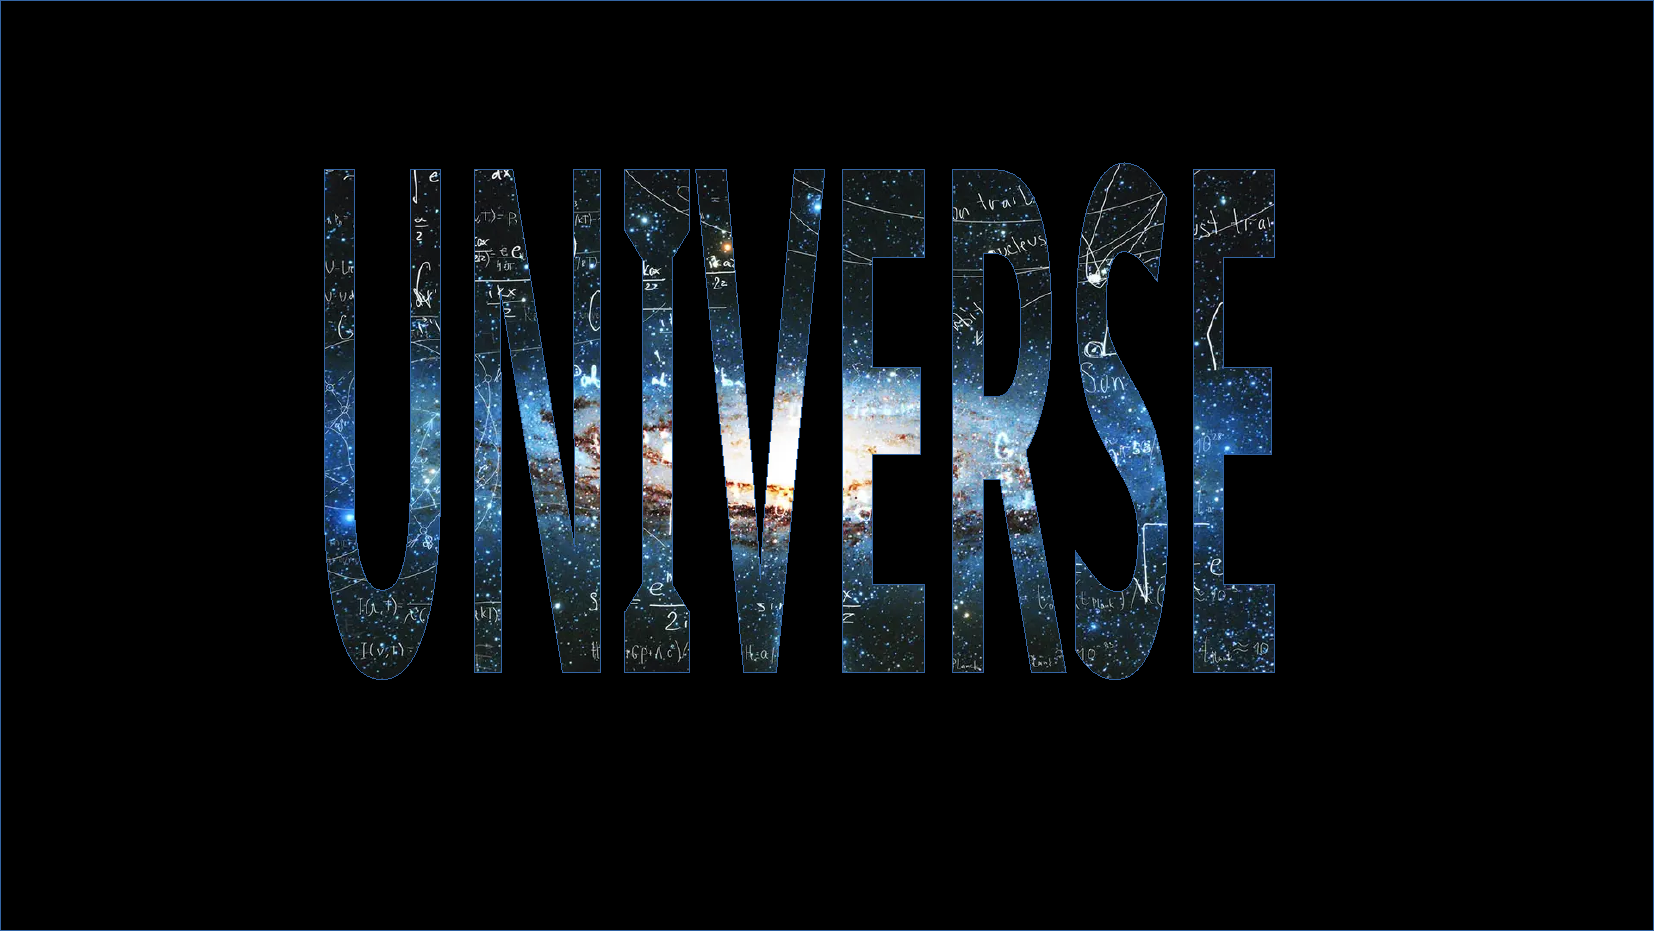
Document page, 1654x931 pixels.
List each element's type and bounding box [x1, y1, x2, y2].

picture [1076, 163, 1167, 679]
picture [325, 170, 440, 679]
picture [1194, 170, 1274, 672]
picture [625, 170, 689, 672]
picture [475, 170, 600, 672]
text_box [0, 0, 1654, 931]
picture [953, 170, 1065, 672]
picture [843, 170, 924, 672]
picture [696, 170, 824, 672]
